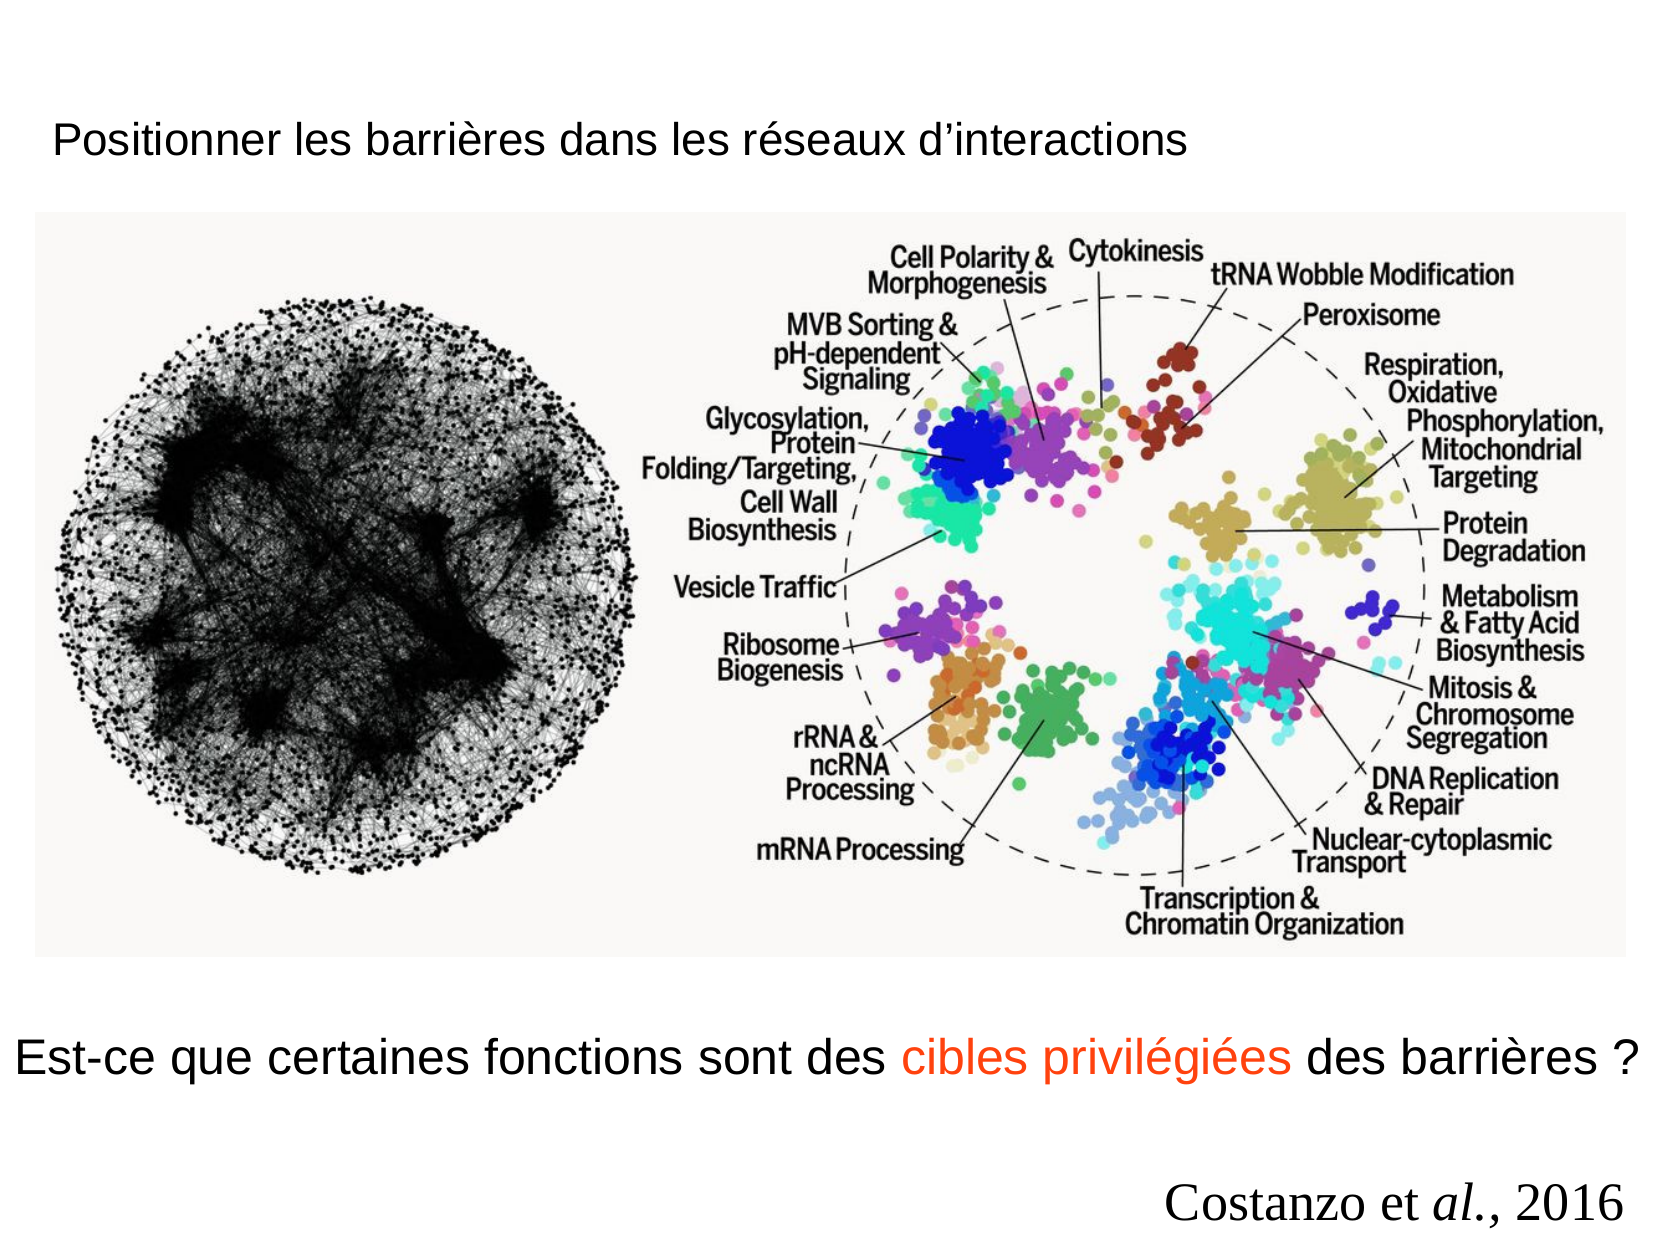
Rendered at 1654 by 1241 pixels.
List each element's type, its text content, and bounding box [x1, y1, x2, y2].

text_box Positionner les barrières dans les réseaux d’interactions [37, 106, 1205, 173]
text_box Est-ce que certaines fonctions sont des cibles privilégiées des barrières ? [0, 1021, 1654, 1148]
picture [35, 212, 1626, 957]
text_box Costanzo et al., 2016 [1139, 1165, 1640, 1240]
